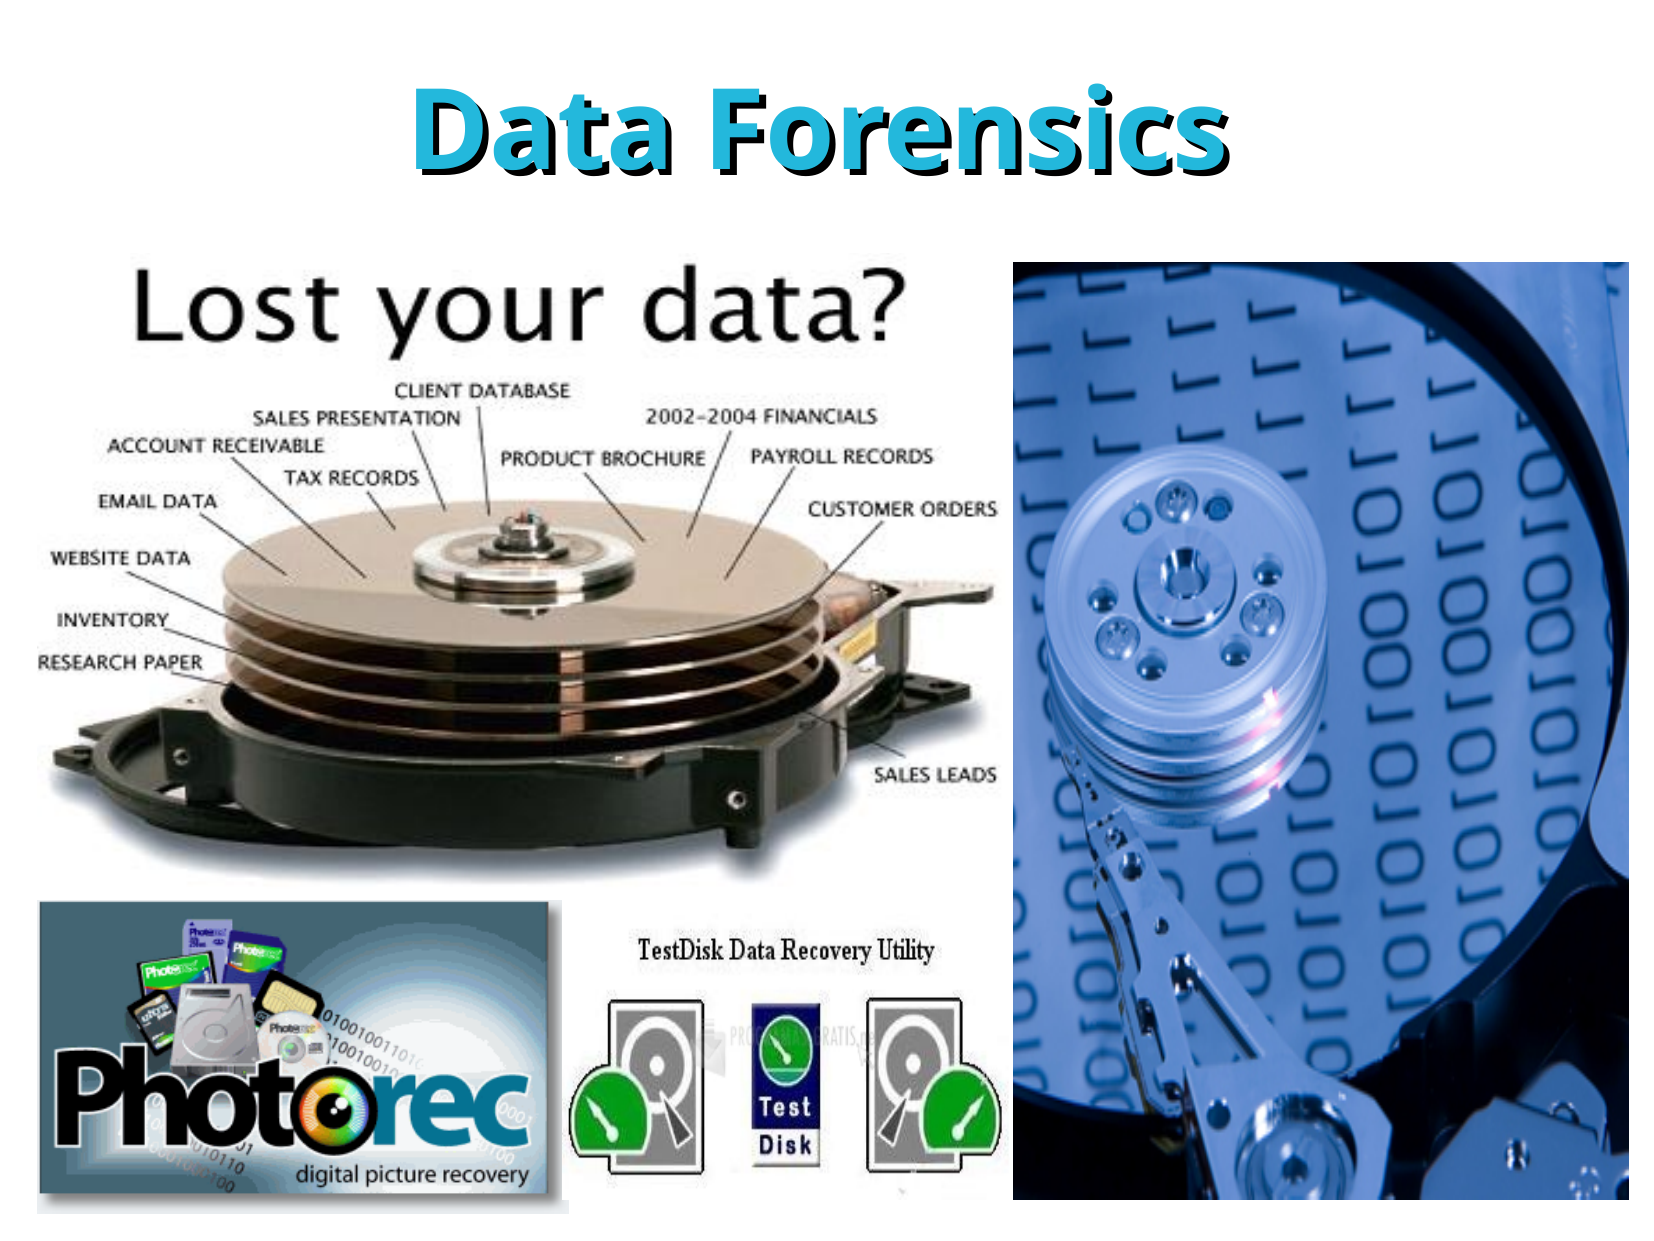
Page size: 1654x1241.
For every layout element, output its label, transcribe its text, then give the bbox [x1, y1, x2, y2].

picture [37, 253, 1629, 1214]
text_box Data Forensics [391, 41, 1276, 206]
